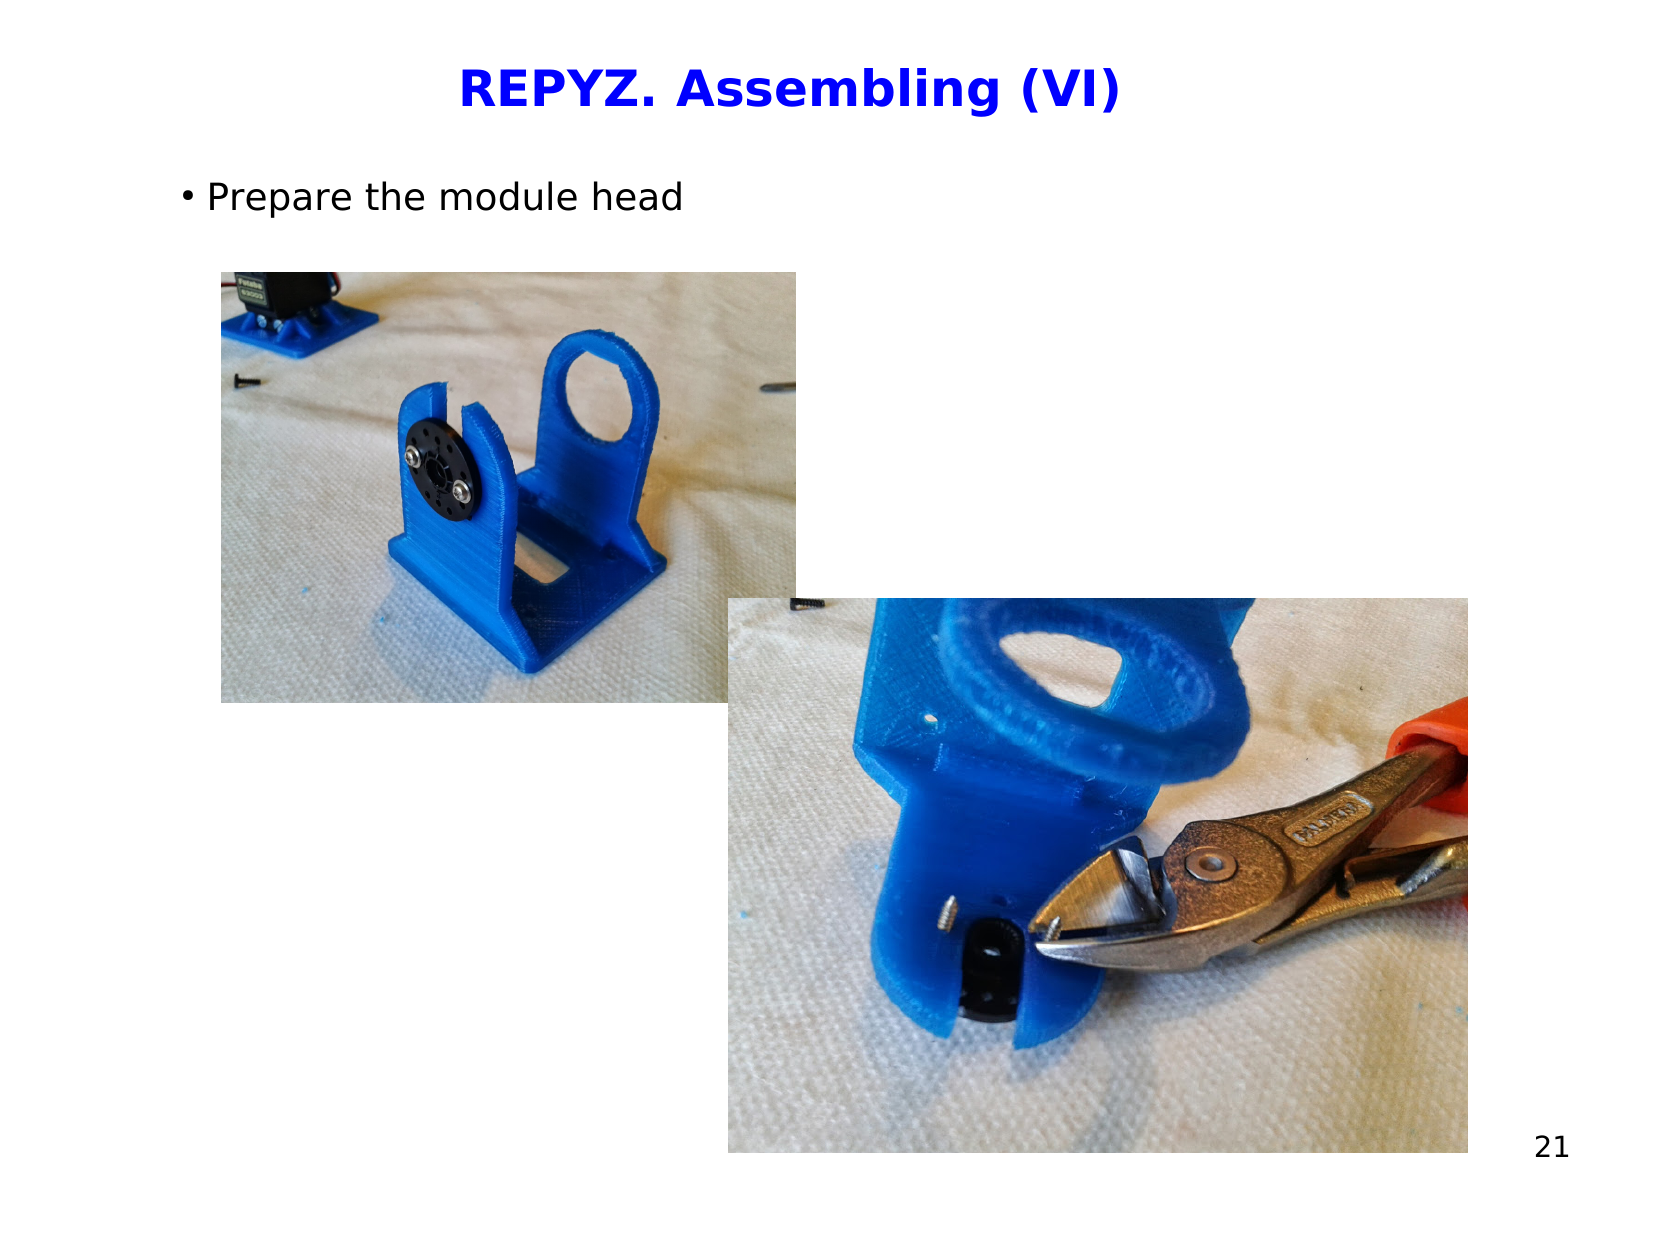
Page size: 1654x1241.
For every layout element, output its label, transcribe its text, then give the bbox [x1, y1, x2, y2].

picture [221, 272, 1468, 1153]
text_box Prepare the module head [166, 168, 1263, 227]
text_box REPYZ. Assembling (VI) [443, 52, 1156, 126]
